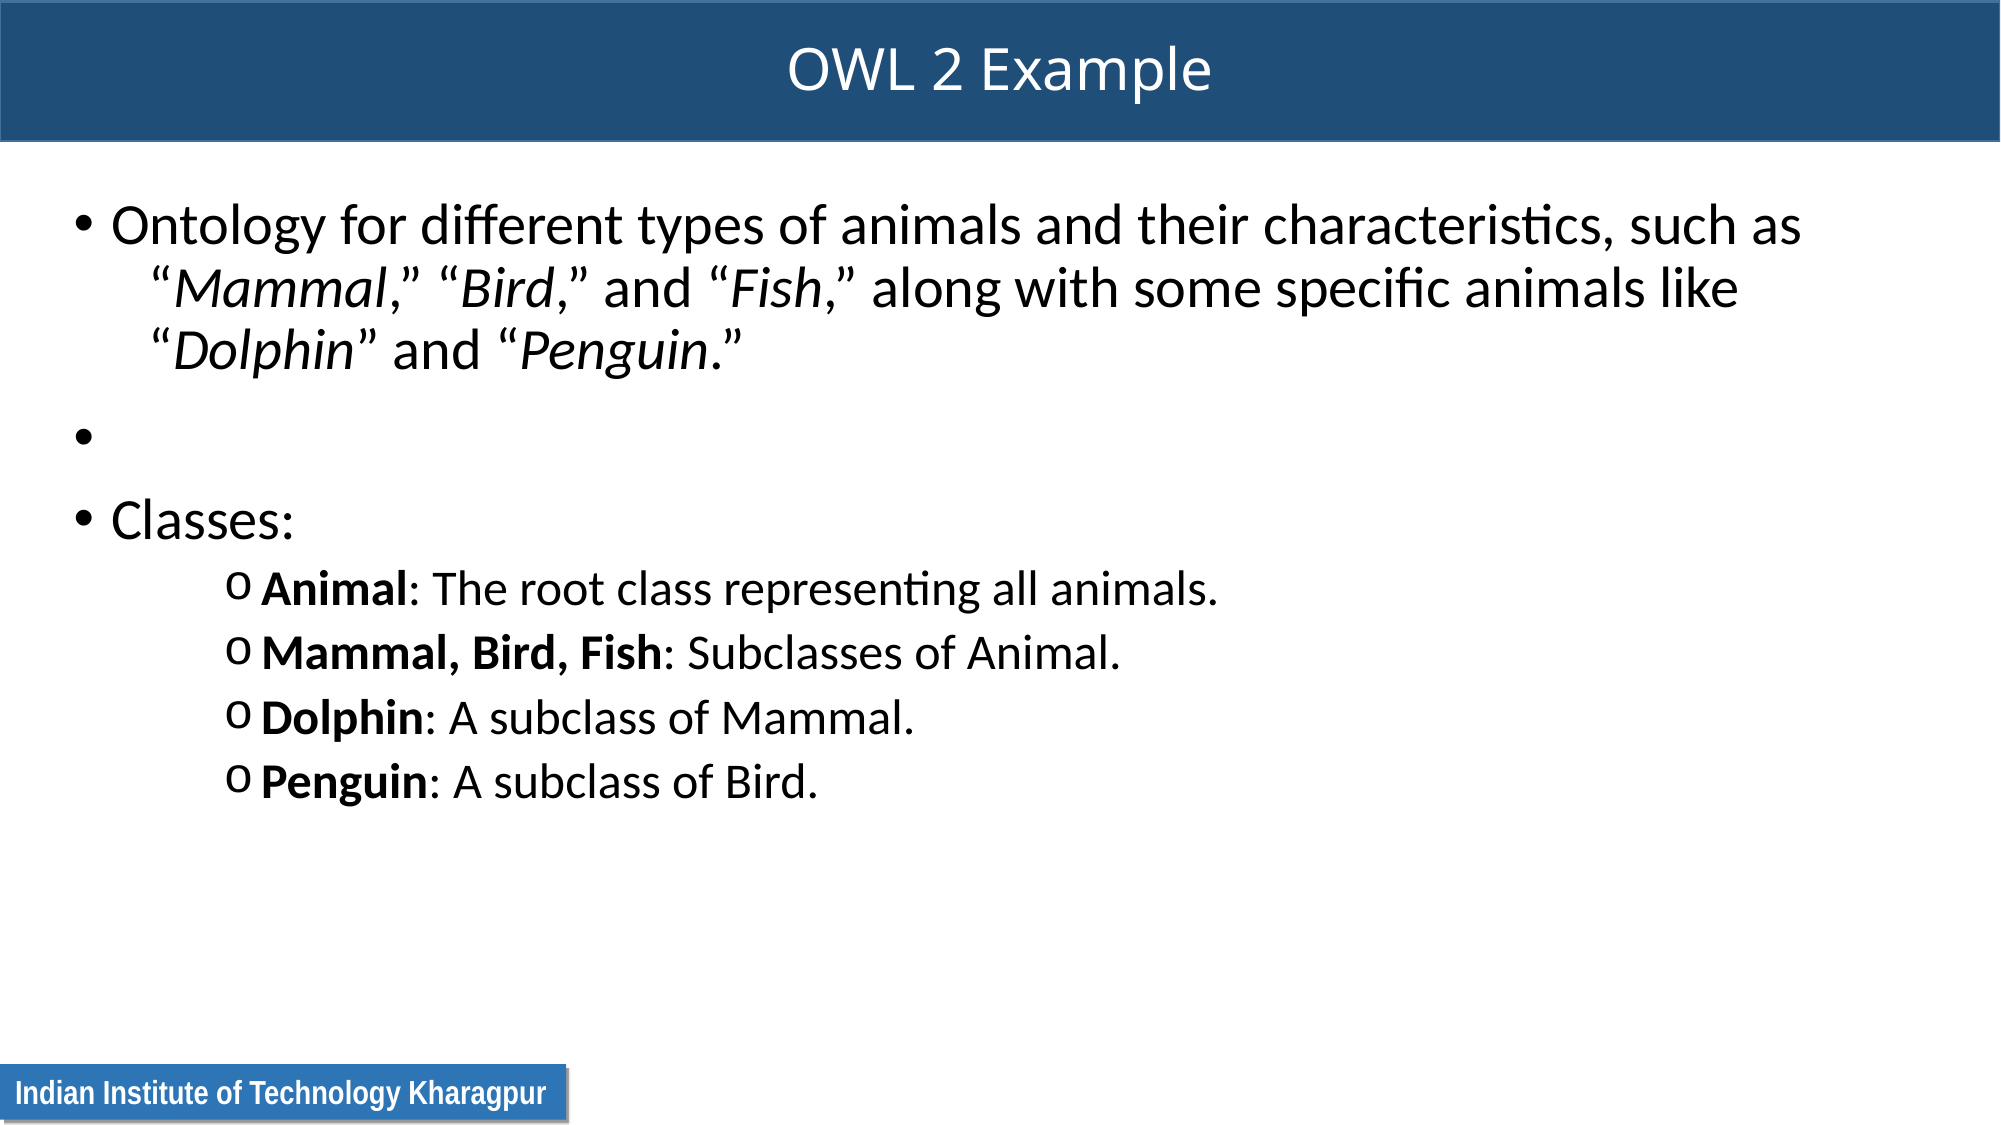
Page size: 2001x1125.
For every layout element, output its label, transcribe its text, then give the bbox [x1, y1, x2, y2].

list Ontology for different types of animals and their characteristics, such as “Mammal,” “Bird,” and “Fish,” along with some specific animals like “Dolphin” and “Penguin.” Classes: Animal: The root class representing all animals. Mammal, Bird, Fish: Subclasses of Animal. Dolphin: A subclass of Mammal. Penguin: A subclass of Bird. [58, 186, 1954, 1065]
title OWL 2 Example [0, 1, 2000, 141]
